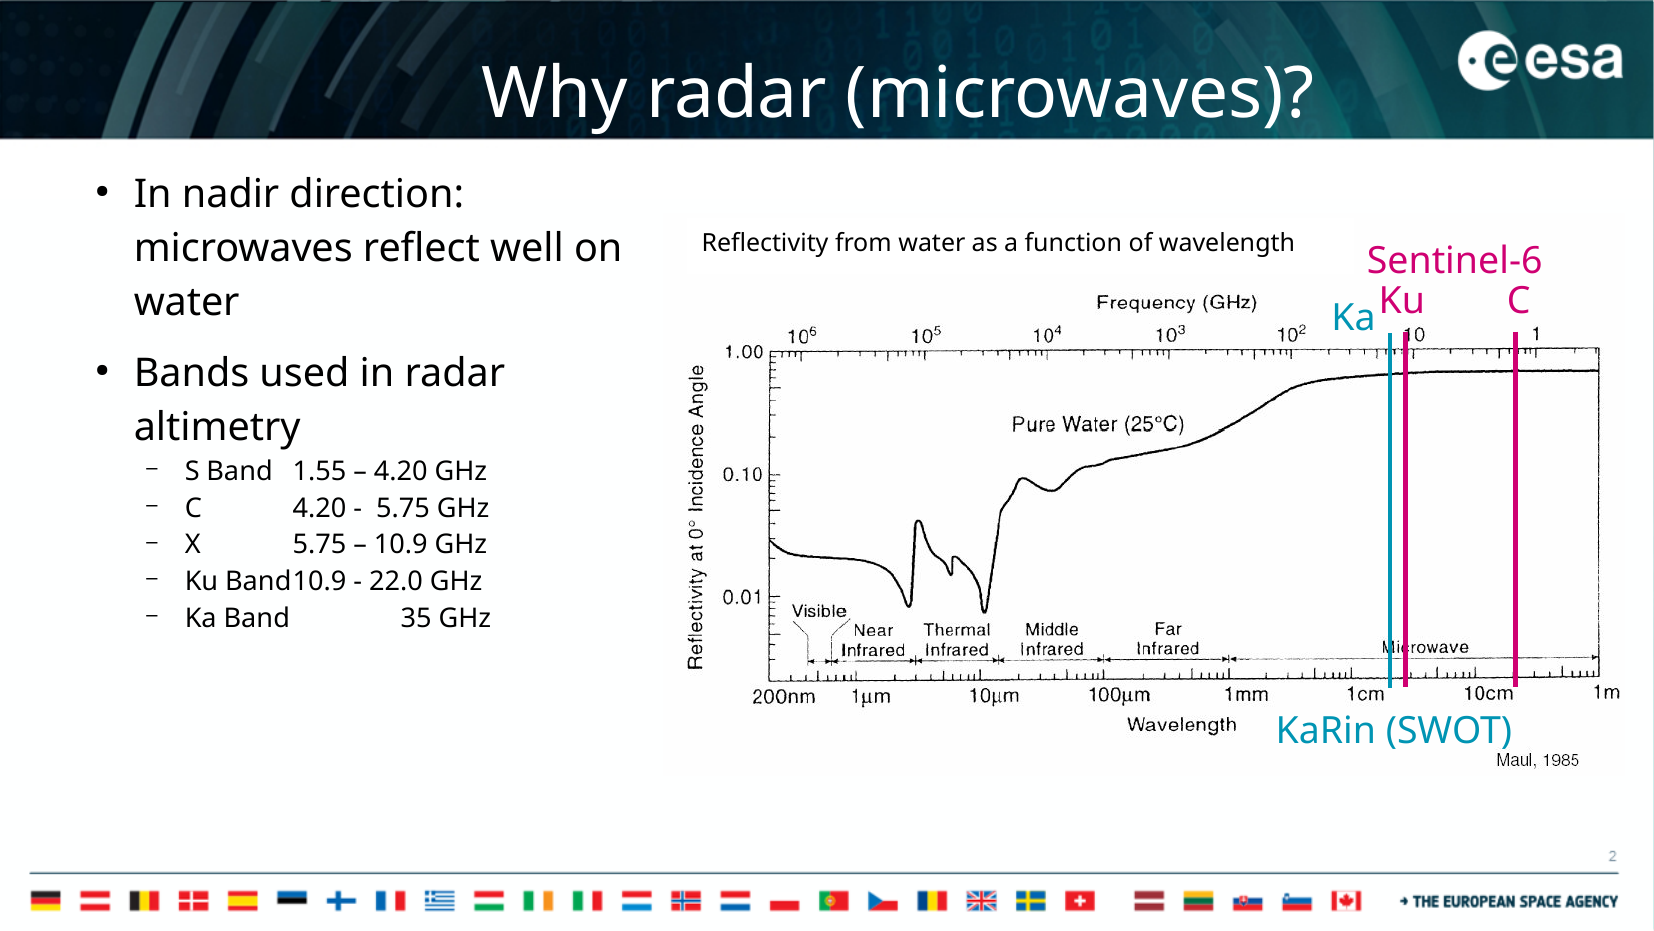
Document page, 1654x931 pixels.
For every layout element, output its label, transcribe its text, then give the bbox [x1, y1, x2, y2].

text_box Reflectivity from water as a function of wavelength [686, 217, 1354, 275]
picture [0, 0, 1654, 931]
list In nadir direction: microwaves reflect well on water Bands used in radar altimetry S Band 1.55 – 4.20 GHz C 4.20 - 5.75 GHz X 5.75 – 10.9 GHz Ku Band 10.9 - 22.0 GHz Ka Band 35 GHz [82, 165, 638, 758]
text_box Ku [1428, 293, 1475, 383]
text_box KaRin (SWOT) [1260, 696, 1561, 776]
text_box Ka [1316, 283, 1428, 401]
text_box C [1492, 265, 1603, 383]
text_box Sentinel-6 [1352, 226, 1578, 293]
title Why radar (microwaves)? [225, 25, 1571, 154]
